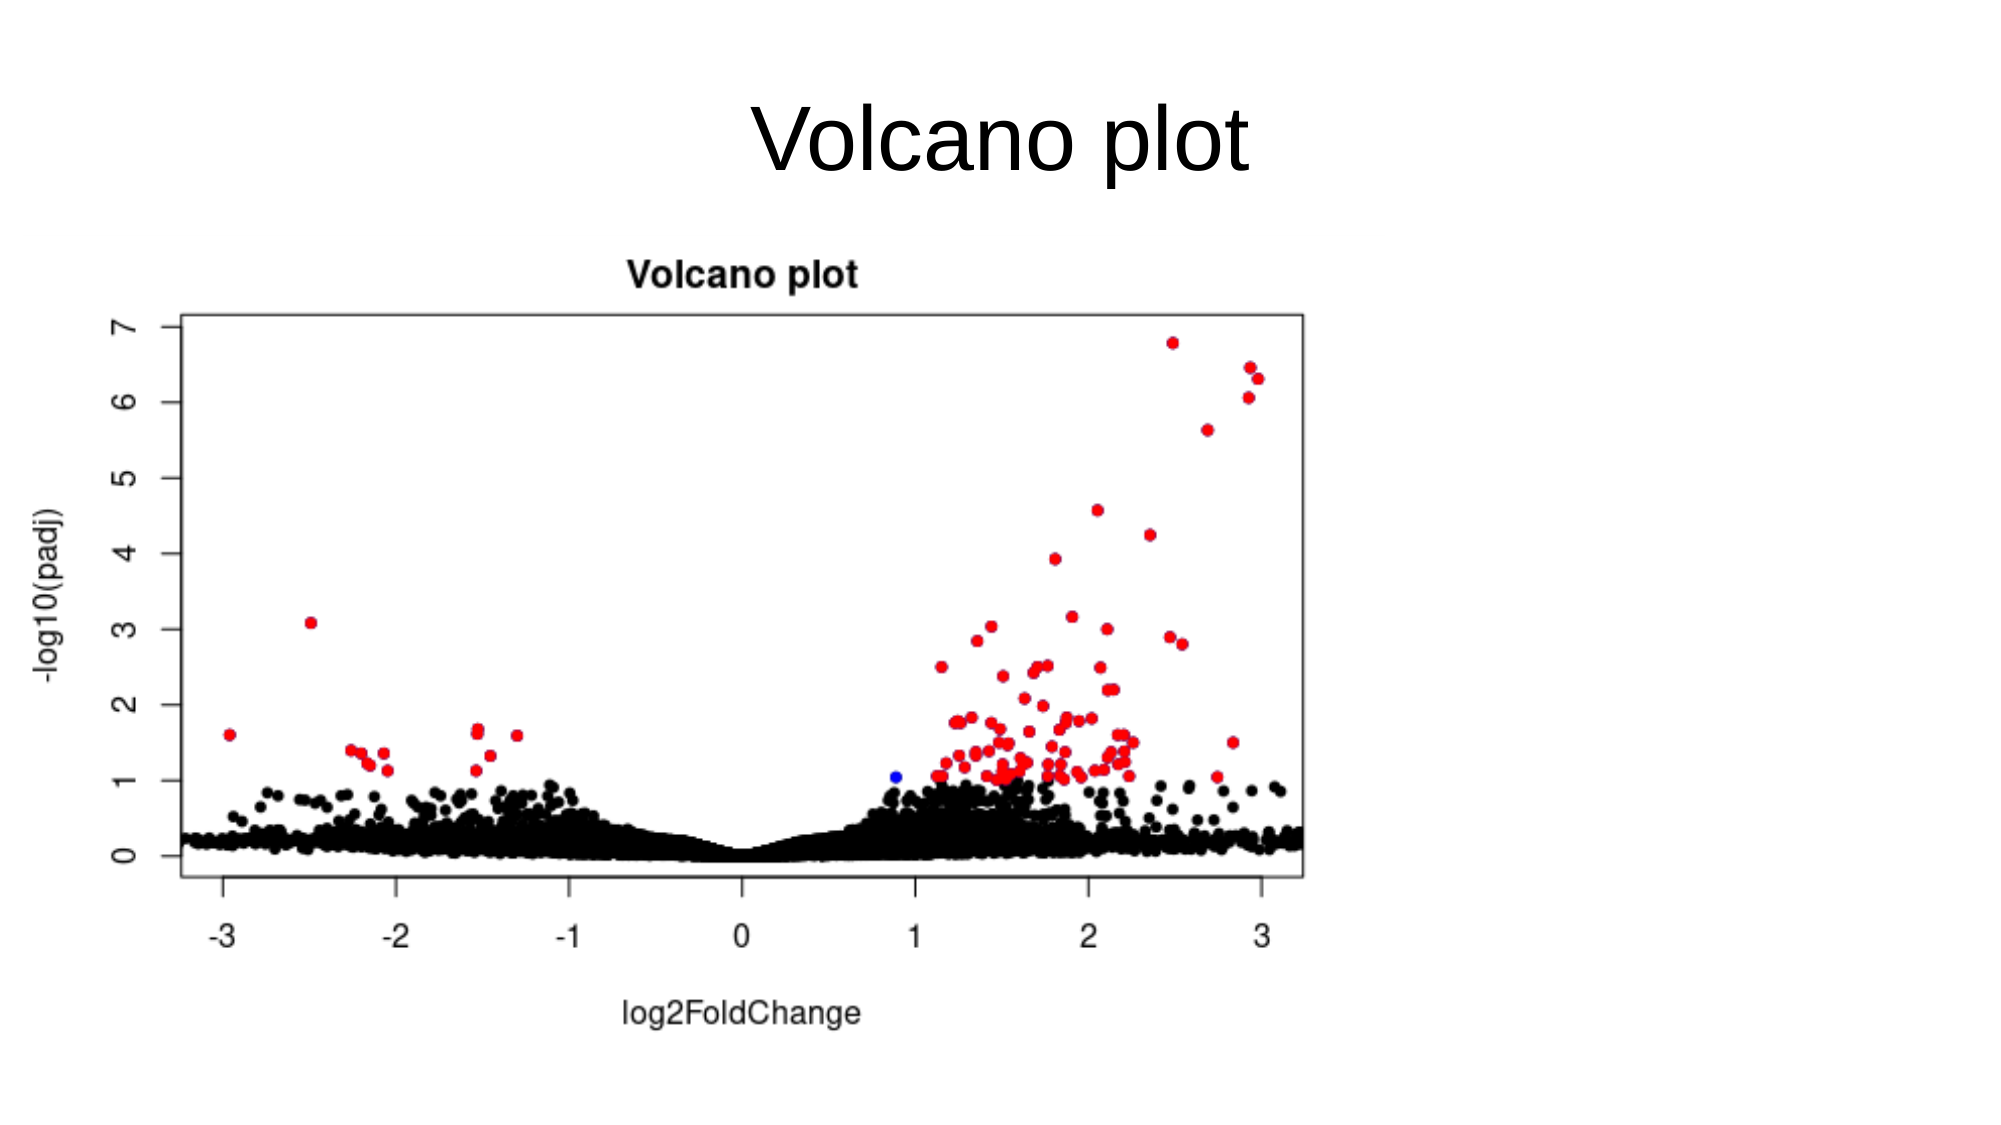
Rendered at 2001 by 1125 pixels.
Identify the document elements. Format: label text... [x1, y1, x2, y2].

title Volcano plot [99, 44, 1901, 233]
picture [23, 234, 1385, 1075]
